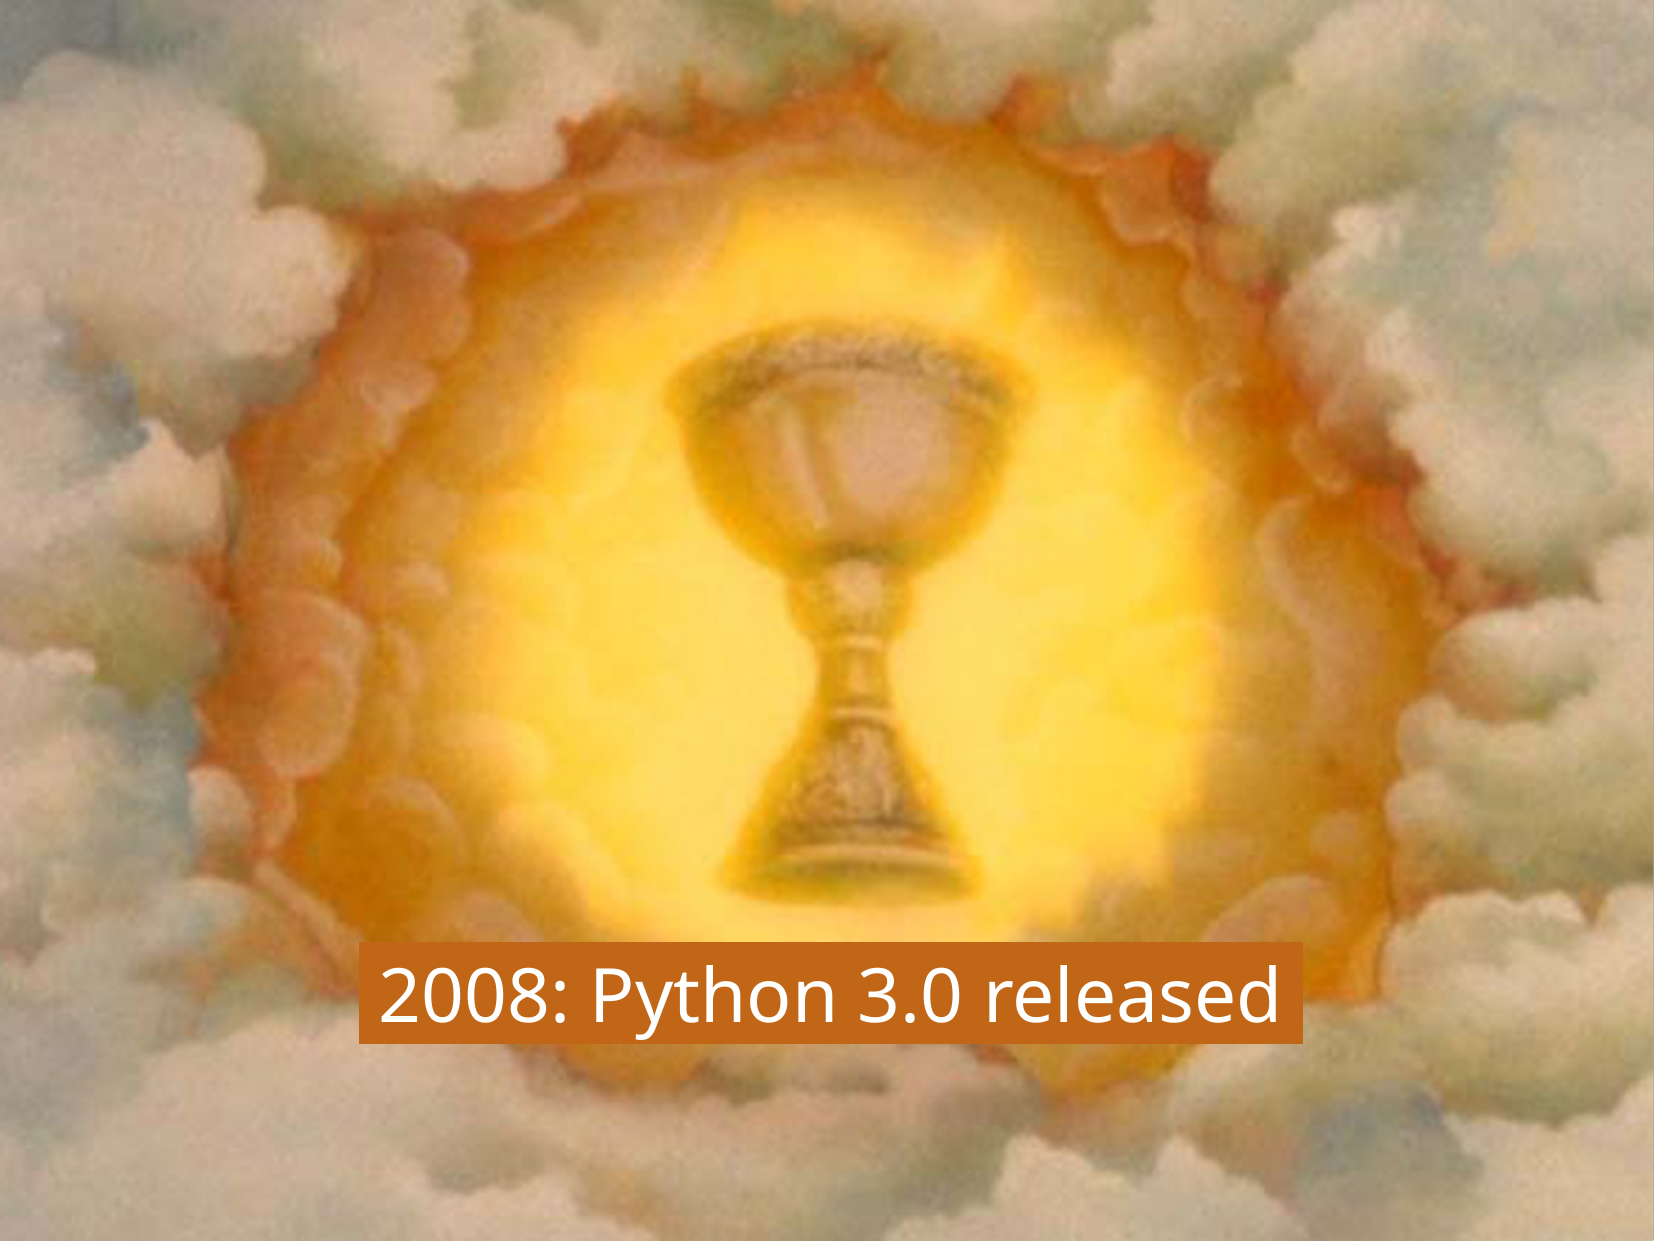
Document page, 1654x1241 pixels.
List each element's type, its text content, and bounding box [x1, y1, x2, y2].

picture [0, 0, 1654, 1241]
list 2008: Python 3.0 released [288, 941, 1469, 1205]
